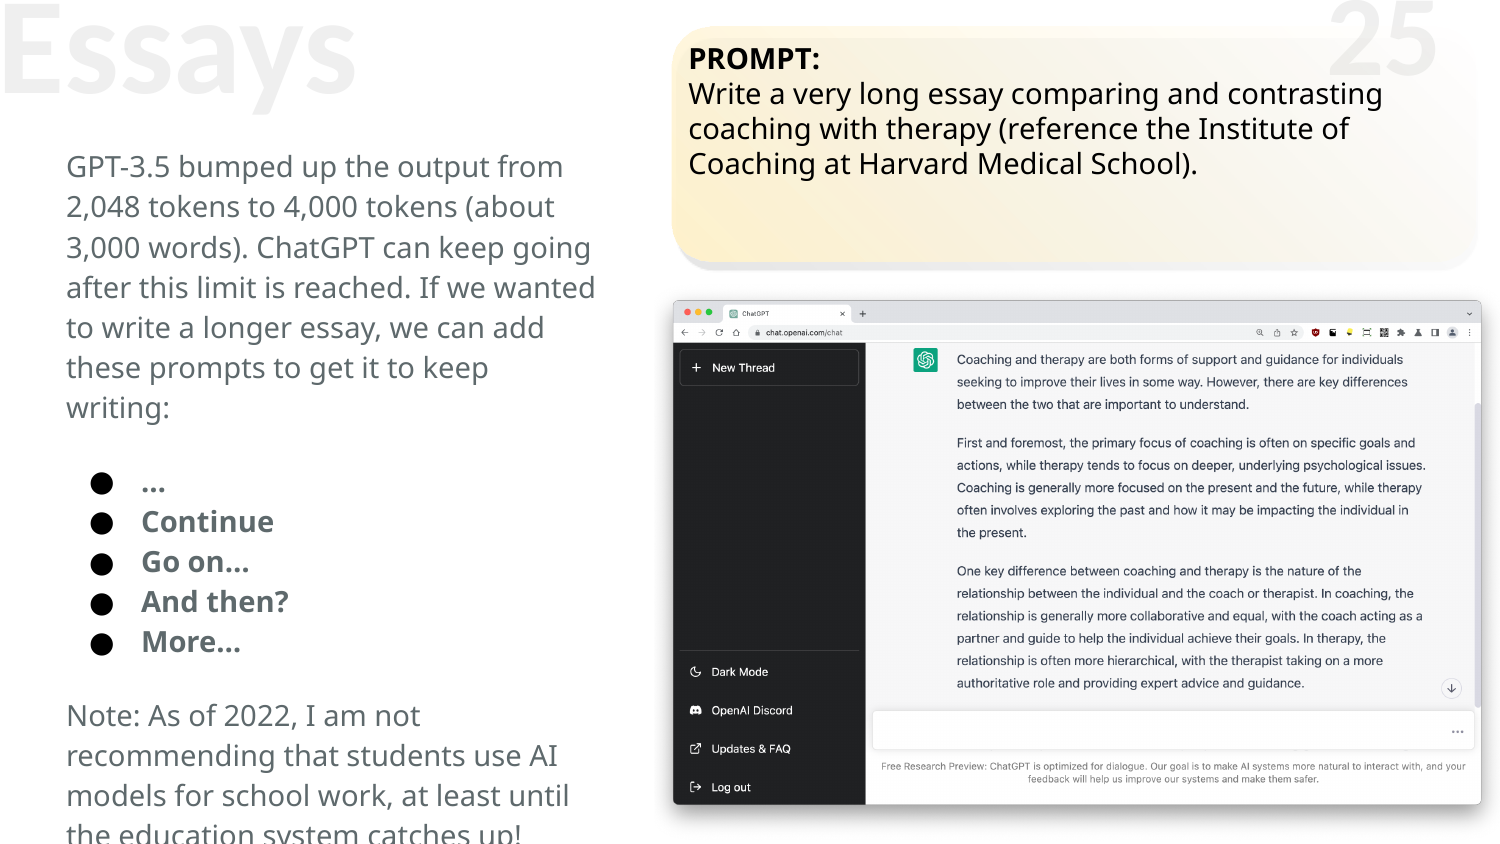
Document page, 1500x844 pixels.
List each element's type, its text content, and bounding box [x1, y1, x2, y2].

subtitle Write a very long essay comparing and contrasting coaching with therapy (reference the Institute of Coaching at Harvard Medical School). [673, 60, 1471, 251]
list GPT-3.5 bumped up the output from 2,048 tokens to 4,000 tokens (about 3,000 words). ChatGPT can keep going after this limit is reached. If we wanted to write a longer essay, we can add these prompts to get it to keep writing: … Continue Go on… And then? More… Note: As of 2022, I am not recommending that students use AI models for school work, at least until the education system catches up! [51, 128, 615, 811]
picture [654, 280, 1500, 844]
title Essays [0, 0, 1435, 91]
